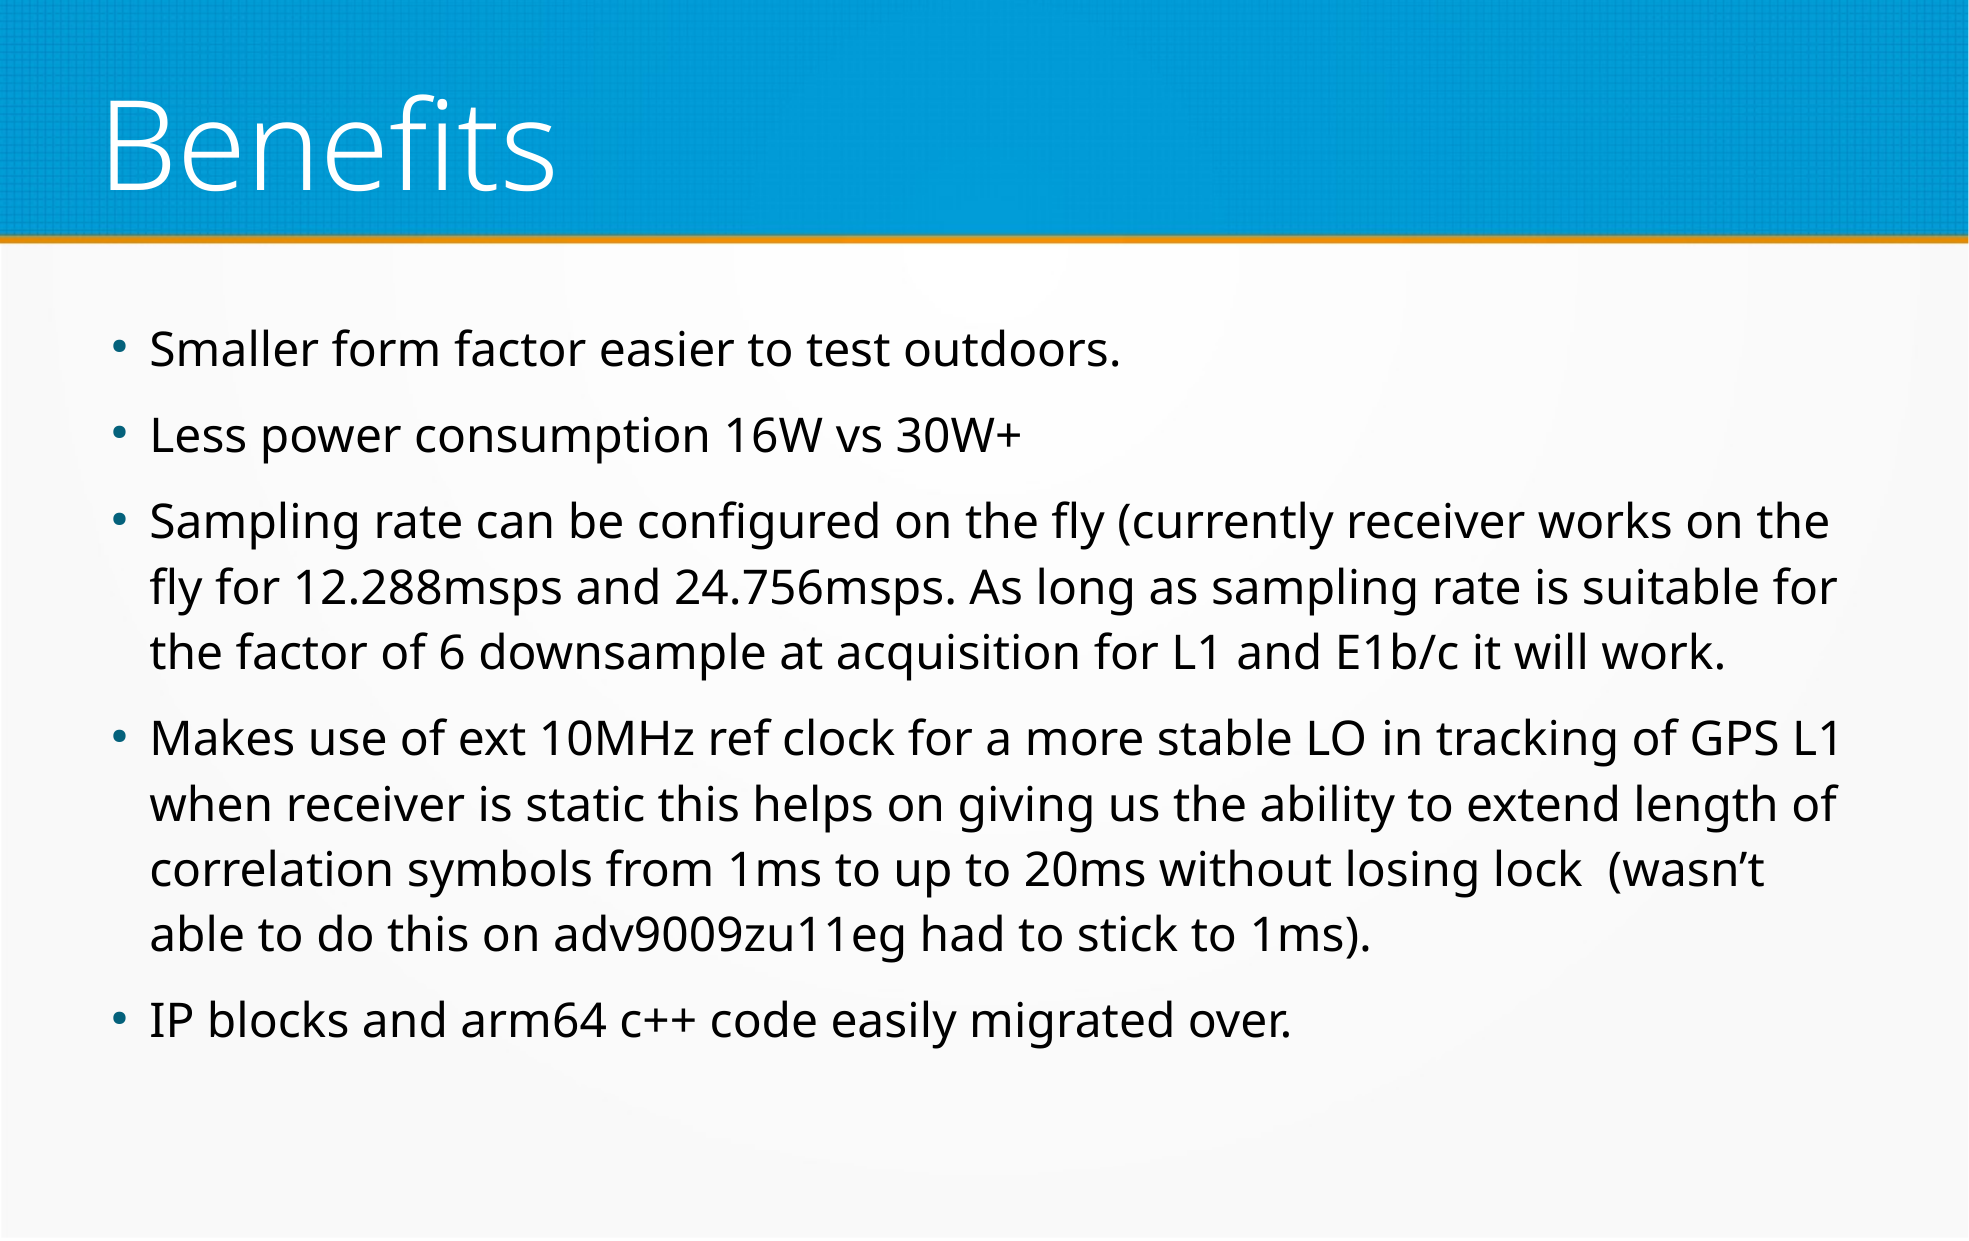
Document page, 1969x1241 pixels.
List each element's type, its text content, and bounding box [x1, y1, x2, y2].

picture [0, 233, 1969, 1241]
title Benefits [98, 19, 1870, 227]
list Smaller form factor easier to test outdoors. Less power consumption 16W vs 30W+ Sampling rate can be configured on the fly (currently receiver works on the fly for 12.288msps and 24.756msps. As long as sampling rate is suitable for the factor of 6 downsample at acquisition for L1 and E1b/c it will work. Makes use of ext 10MHz ref clock for a more stable LO in tracking of GPS L1 when receiver is static this helps on giving us the ability to extend length of correlation symbols from 1ms to up to 20ms without losing lock (wasn’t able to do this on adv9009zu11eg had to stick to 1ms). IP blocks and arm64 c++ code easily migrated over. [98, 315, 1861, 1081]
